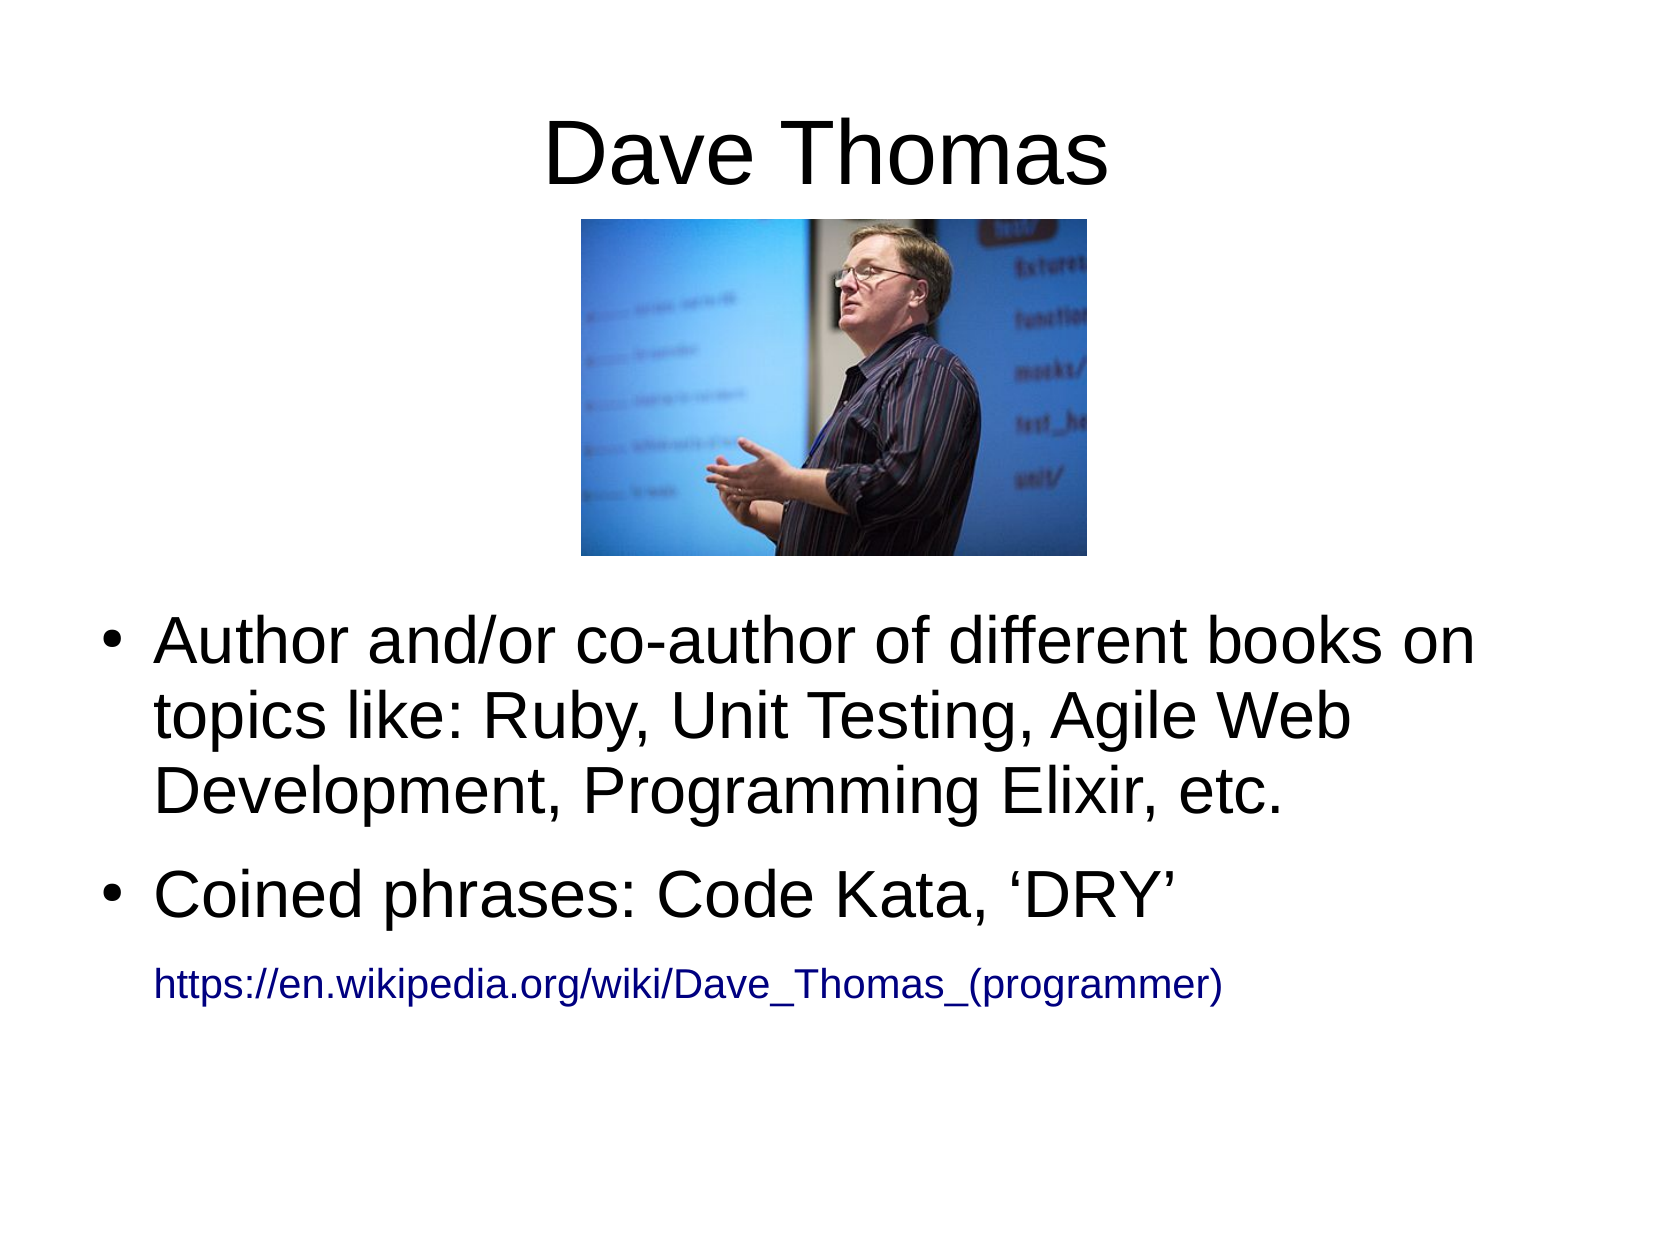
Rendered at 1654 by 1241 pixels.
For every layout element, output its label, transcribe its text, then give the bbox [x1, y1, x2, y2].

picture [581, 219, 1087, 556]
list Author and/or co-author of different books on topics like: Ruby, Unit Testing, Agile Web Development, Programming Elixir, etc. Coined phrases: Code Kata, ‘DRY’ https://en.wikipedia.org/wiki/Dave_Thomas_(programmer) [82, 290, 1607, 1087]
title Dave Thomas [82, 49, 1571, 257]
